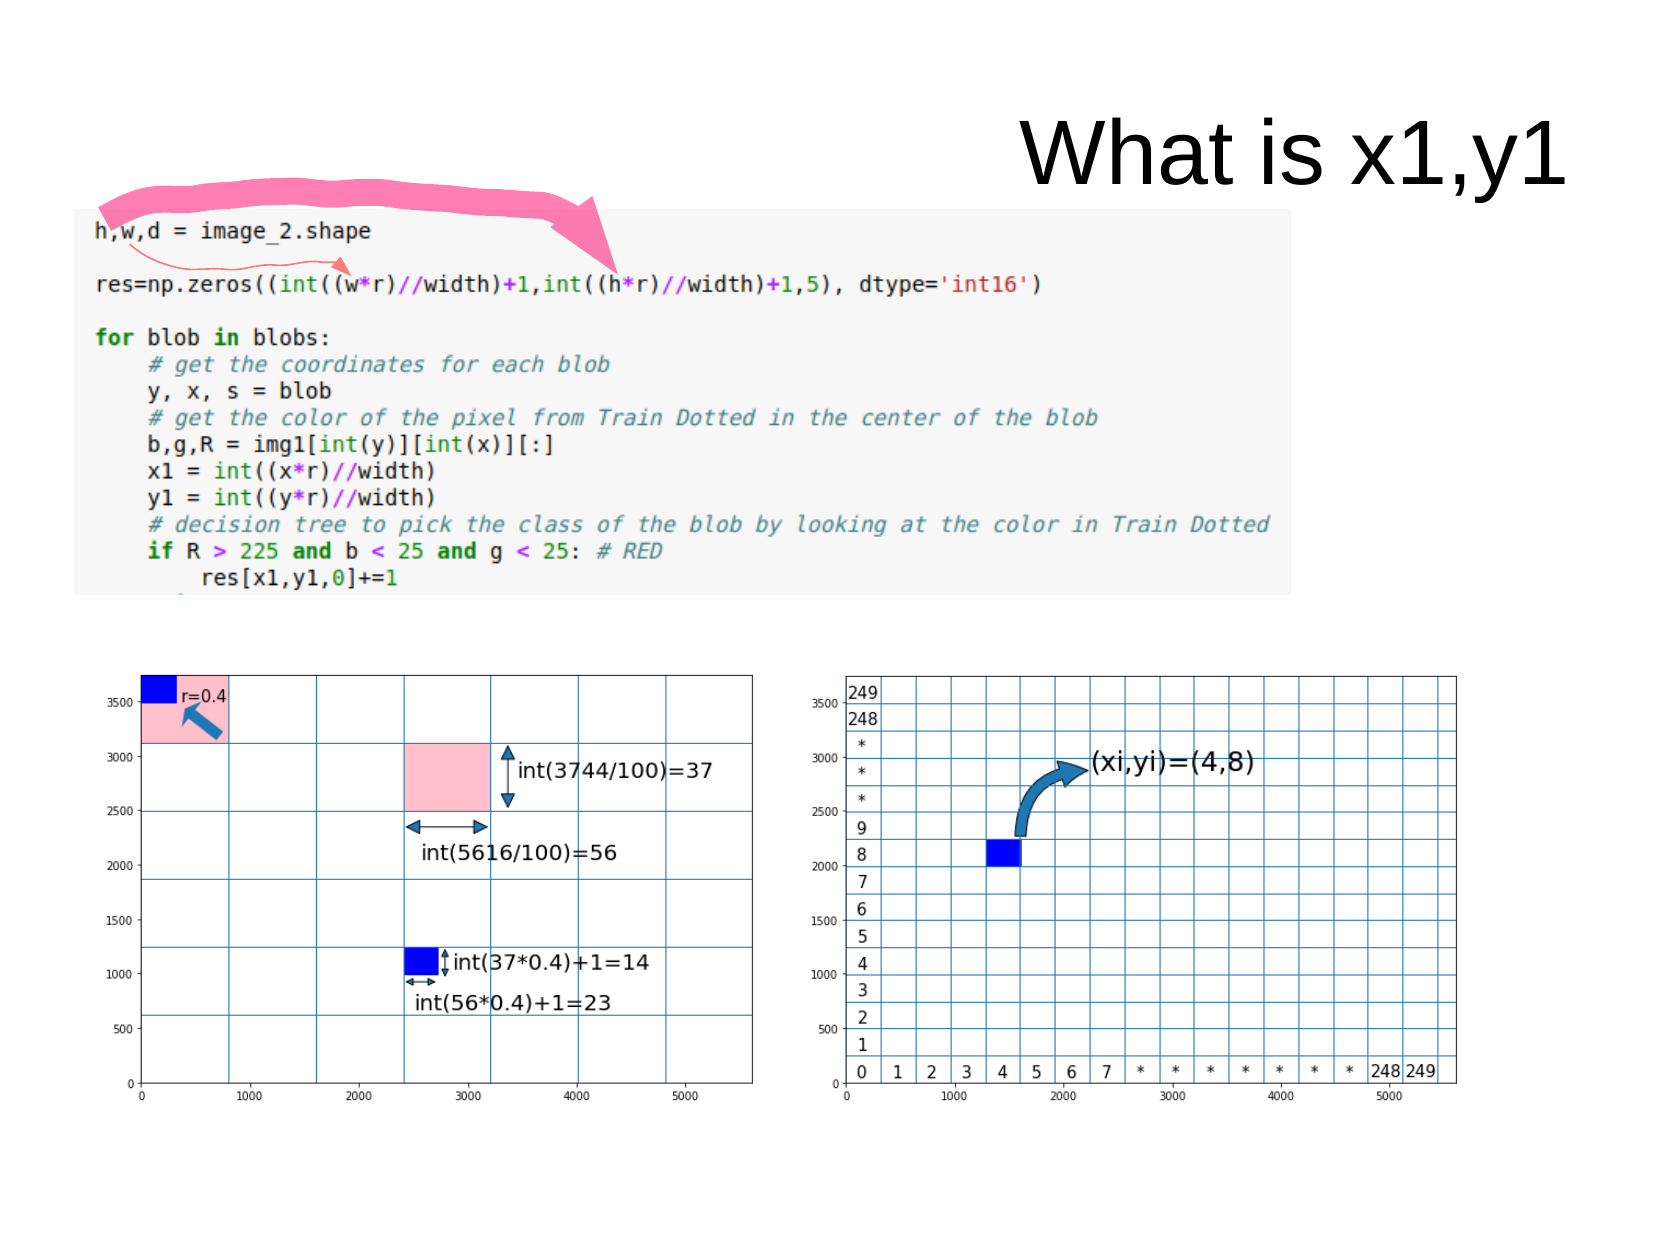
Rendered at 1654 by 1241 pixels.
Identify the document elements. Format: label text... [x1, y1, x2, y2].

title What is x1,y1 [82, 49, 1571, 257]
picture [803, 665, 1468, 1110]
picture [98, 664, 764, 1110]
picture [74, 209, 1291, 595]
title What is x1,y1 [240, 205, 394, 209]
